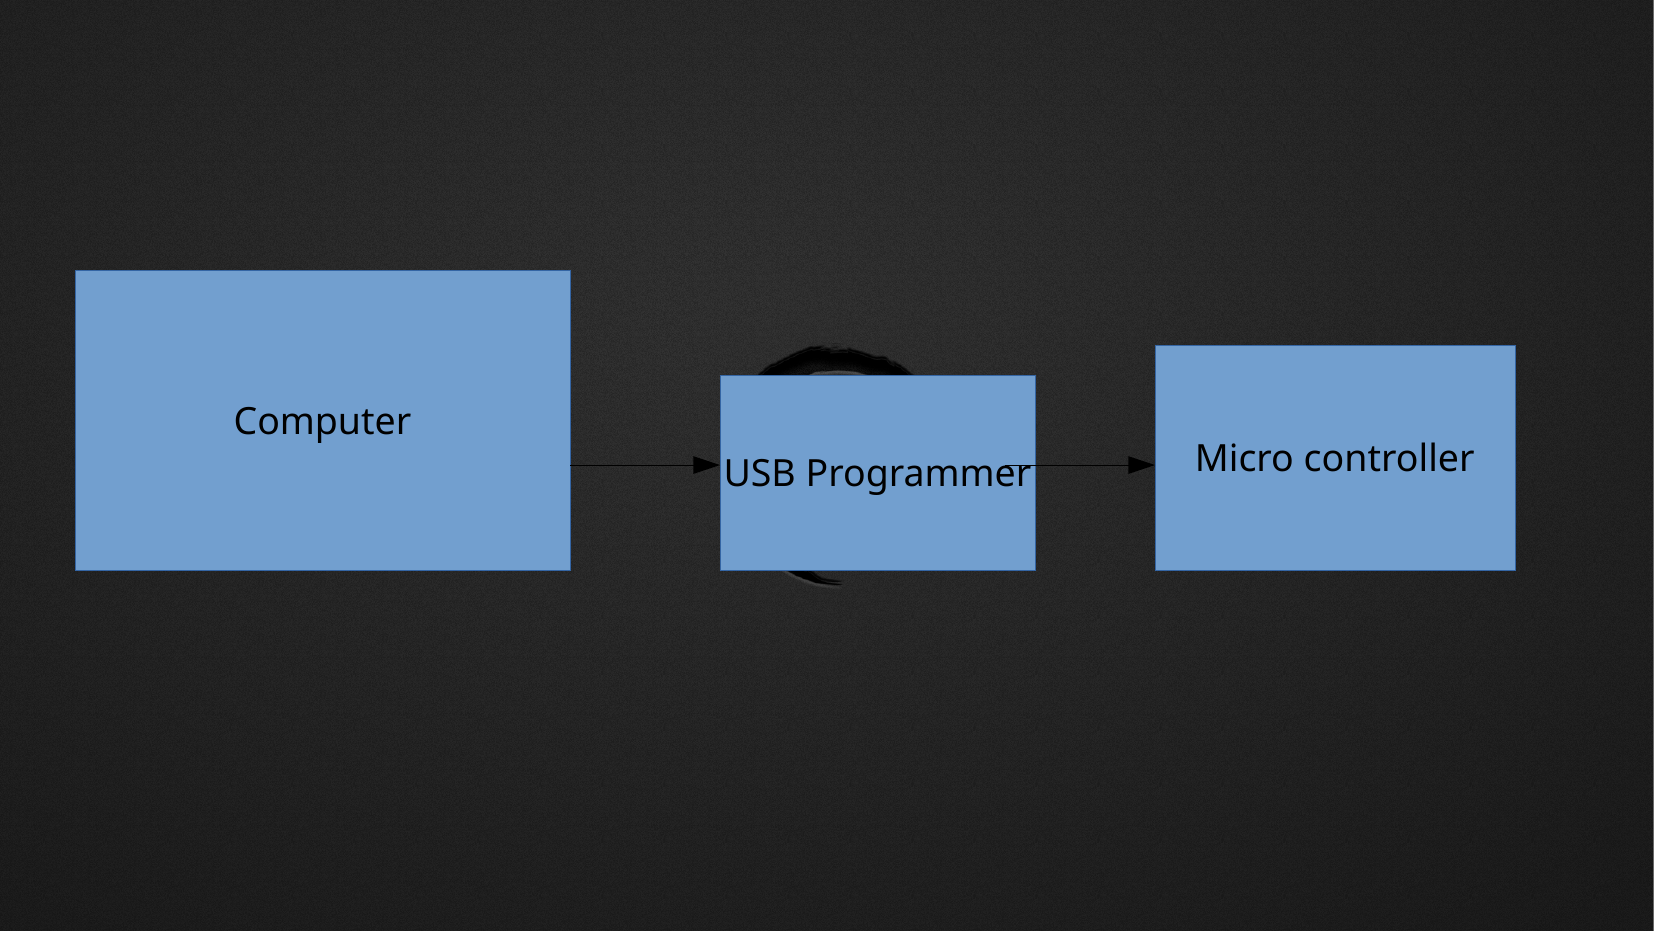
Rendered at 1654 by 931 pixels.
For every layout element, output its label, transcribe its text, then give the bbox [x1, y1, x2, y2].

text_box Micro controller [1155, 345, 1516, 571]
text_box USB Programmer [720, 375, 1036, 571]
picture [0, 0, 1654, 931]
text_box Computer [75, 270, 571, 571]
